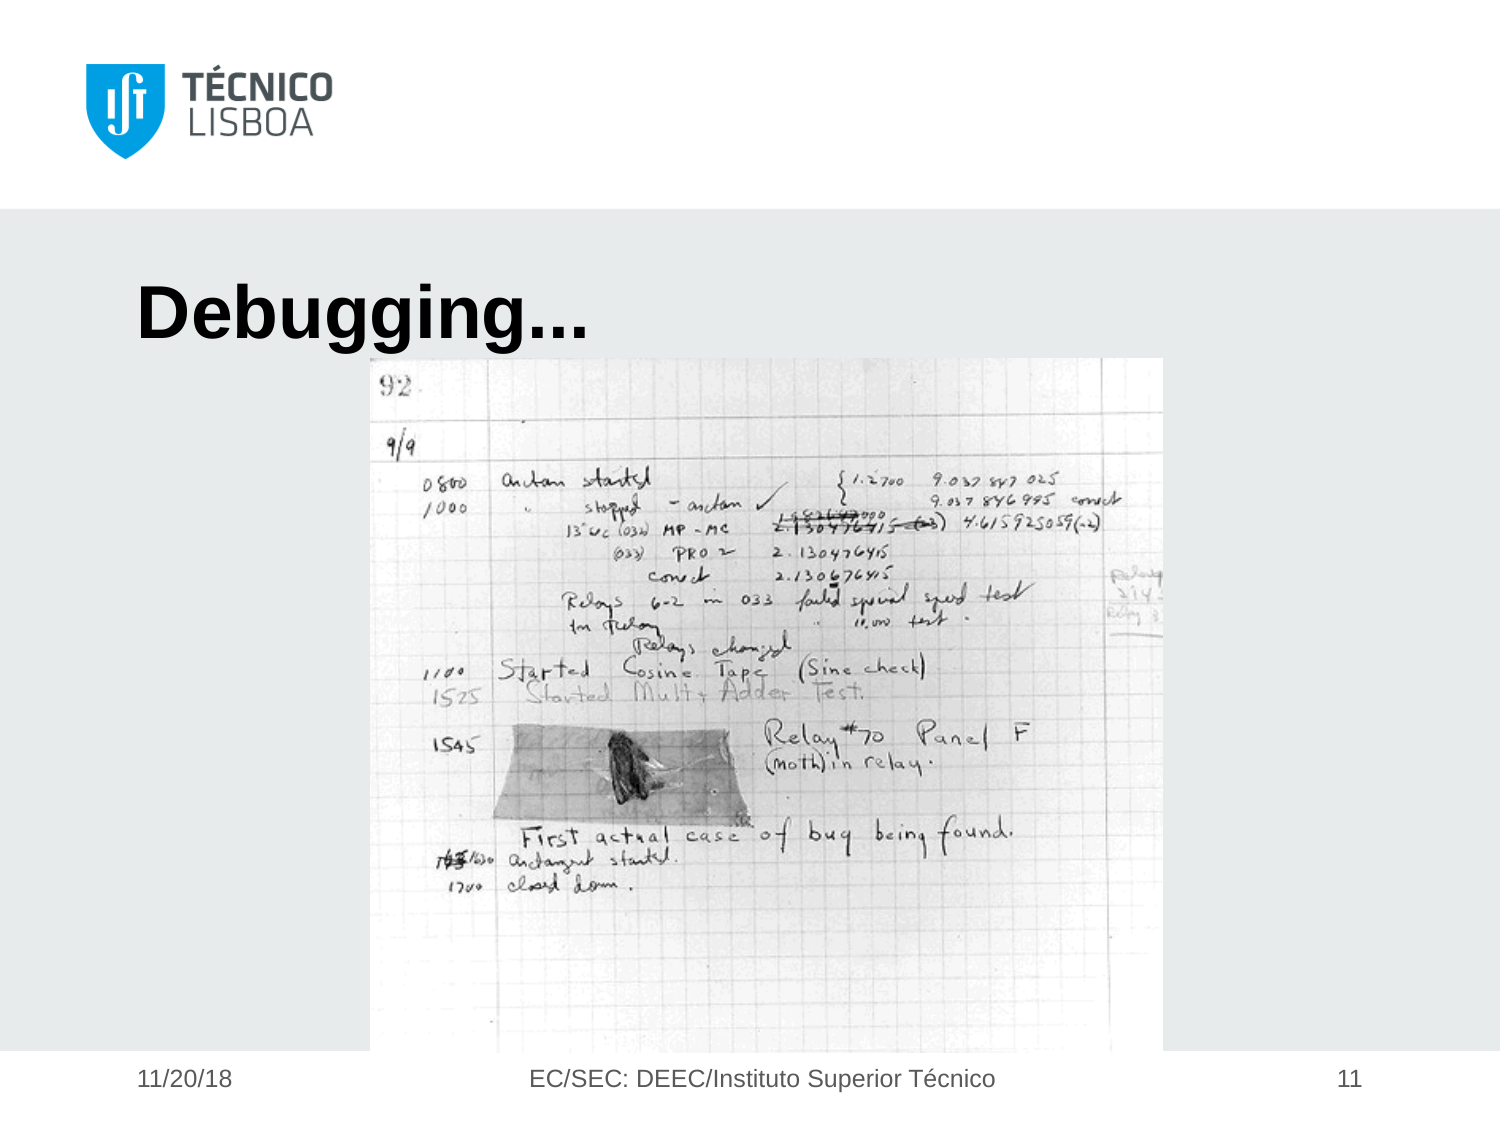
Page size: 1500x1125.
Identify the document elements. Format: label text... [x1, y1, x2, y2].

slide_number <number> [1077, 1052, 1378, 1103]
title Debugging... [121, 237, 1378, 381]
picture [0, 0, 1500, 1125]
slide_number 11/20/18 [121, 1052, 425, 1103]
footer EC/SEC: DEEC/Instituto Superior Técnico [512, 1053, 1021, 1103]
